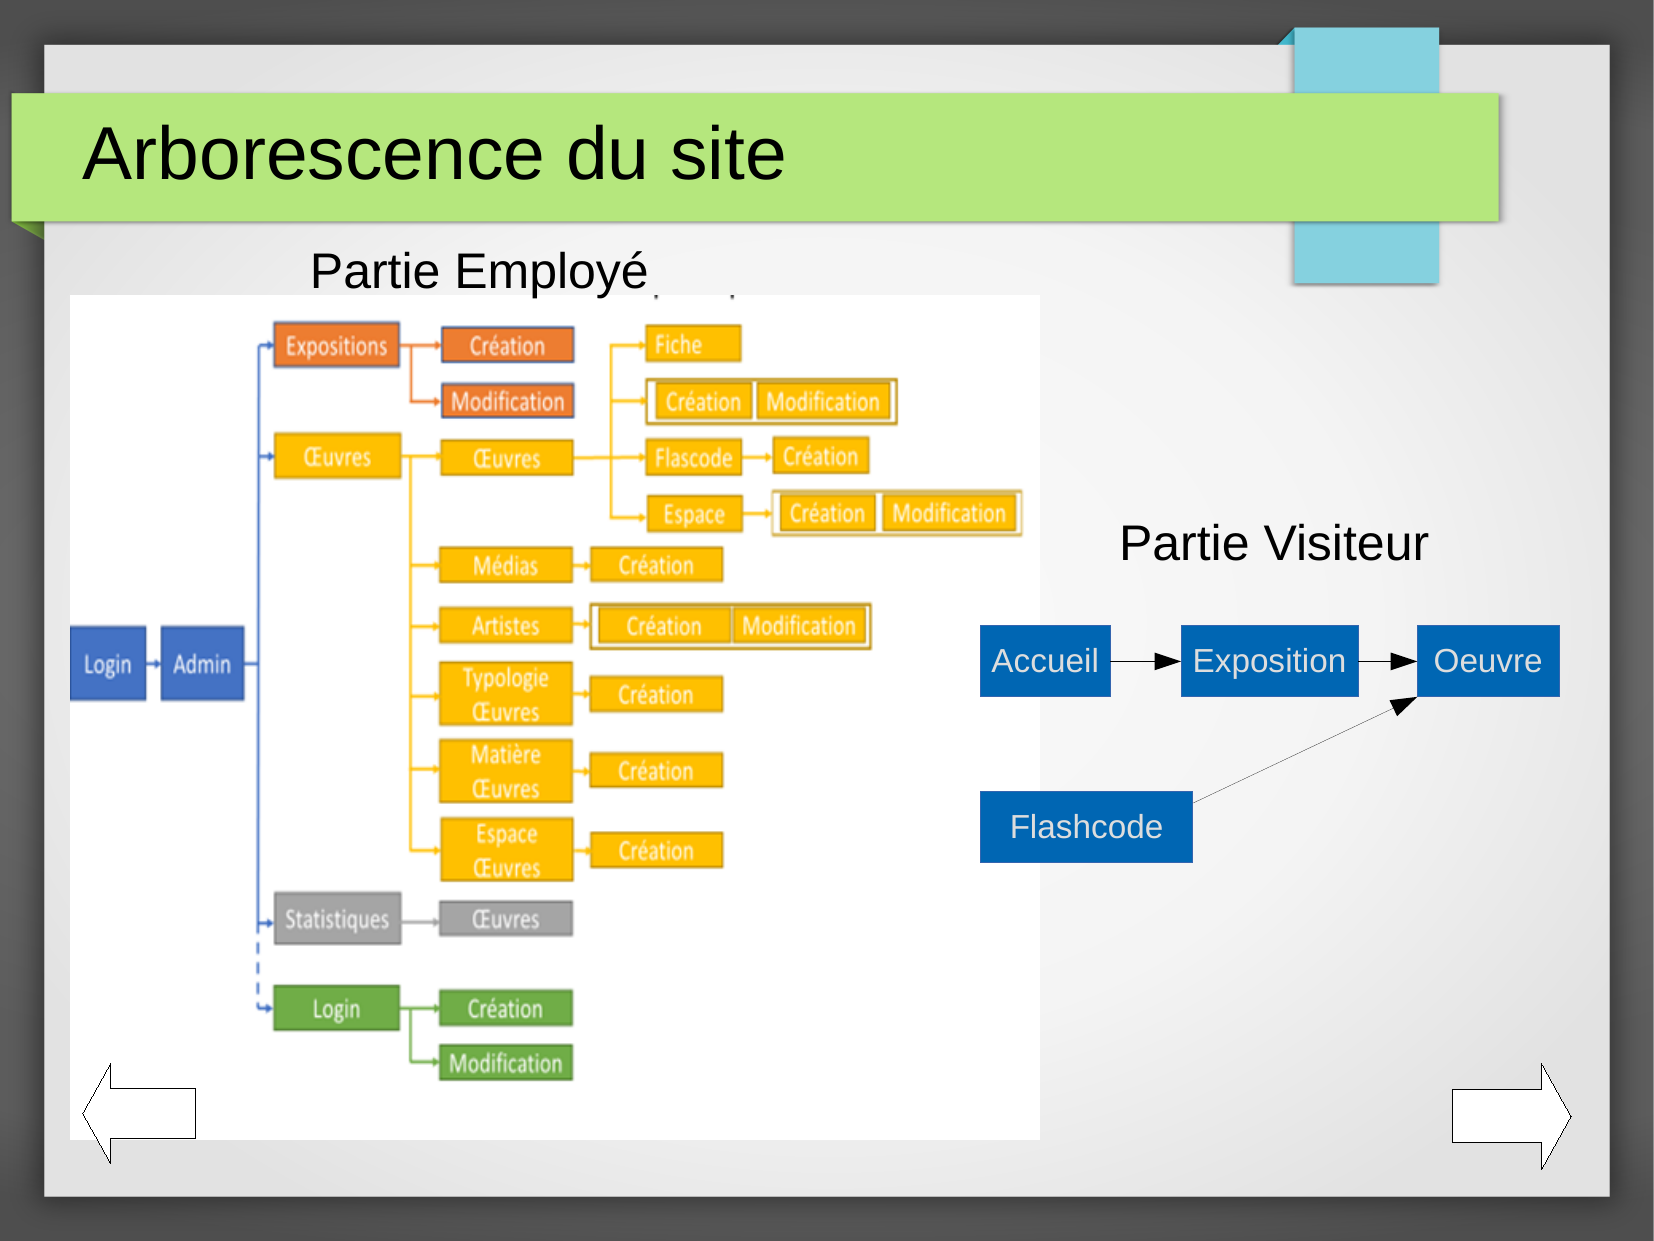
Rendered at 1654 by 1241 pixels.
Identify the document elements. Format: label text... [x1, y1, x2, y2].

text_box Exposition [1181, 625, 1359, 697]
text_box Flashcode [980, 791, 1193, 863]
text_box Partie Employé [295, 236, 780, 307]
text_box [82, 1063, 196, 1164]
text_box Partie Visiteur [1104, 507, 1483, 603]
text_box Accueil [980, 625, 1111, 697]
text_box Oeuvre [1417, 625, 1560, 697]
text_box [1452, 1063, 1572, 1170]
title Arborescence du site [82, 94, 1264, 213]
picture [0, 0, 1654, 1241]
